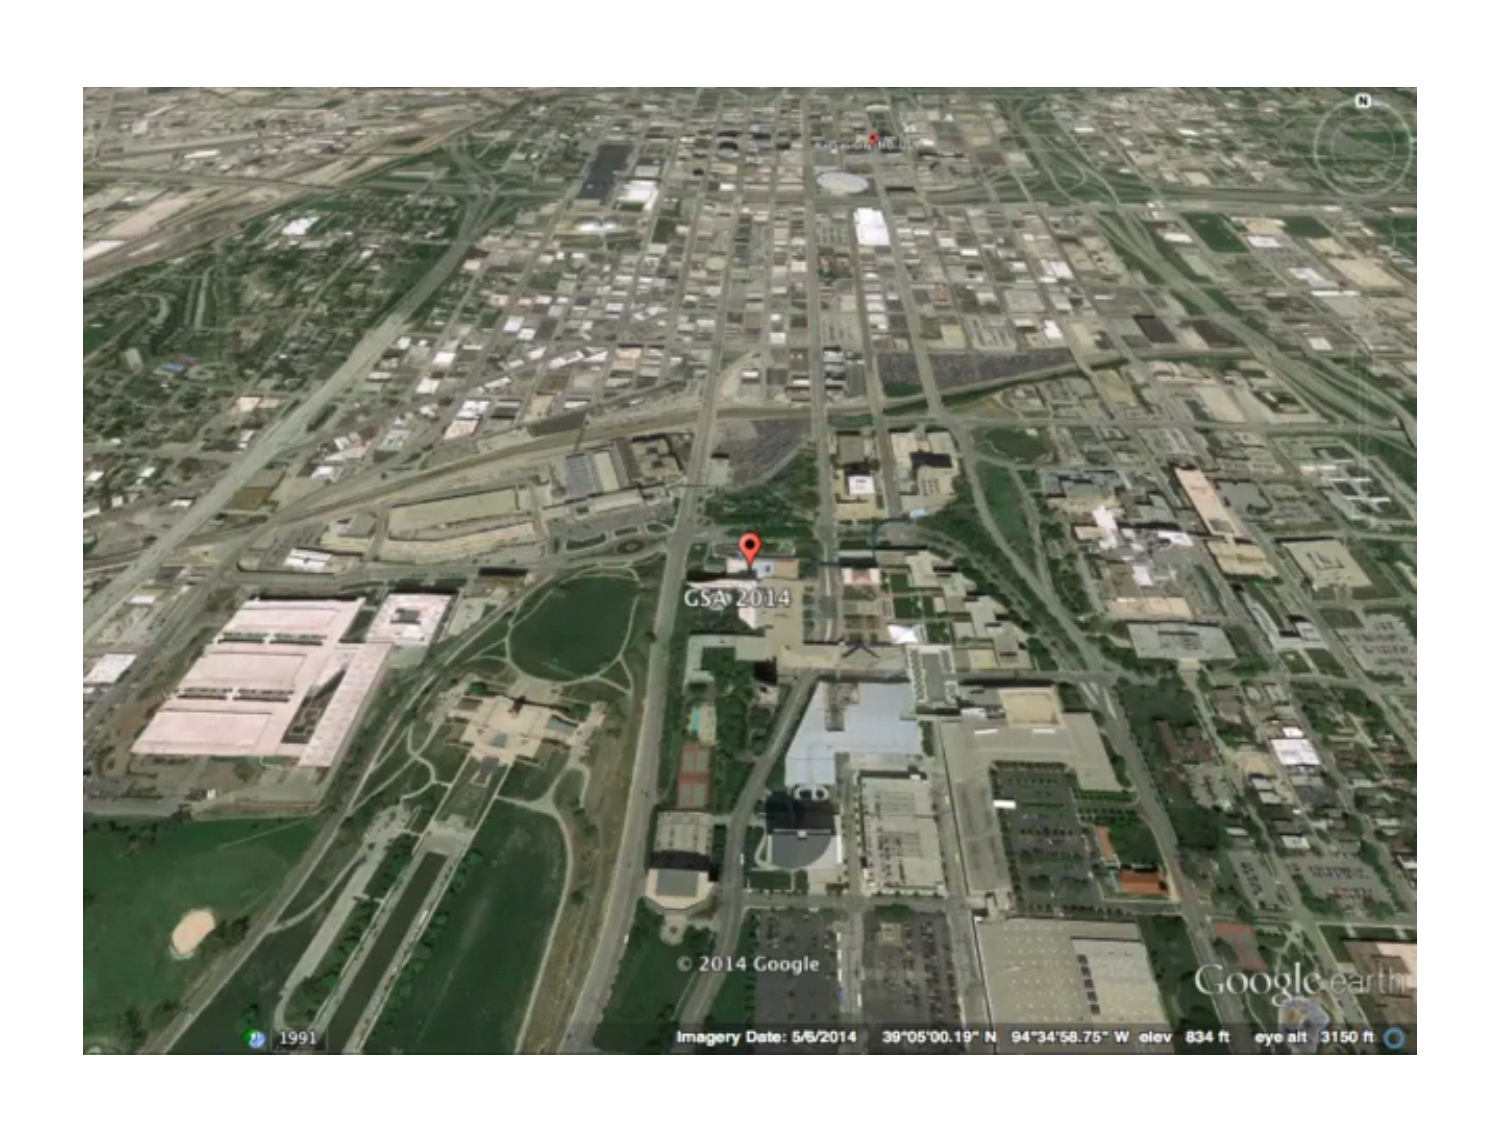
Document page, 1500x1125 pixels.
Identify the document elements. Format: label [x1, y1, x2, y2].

picture [83, 87, 1417, 1055]
